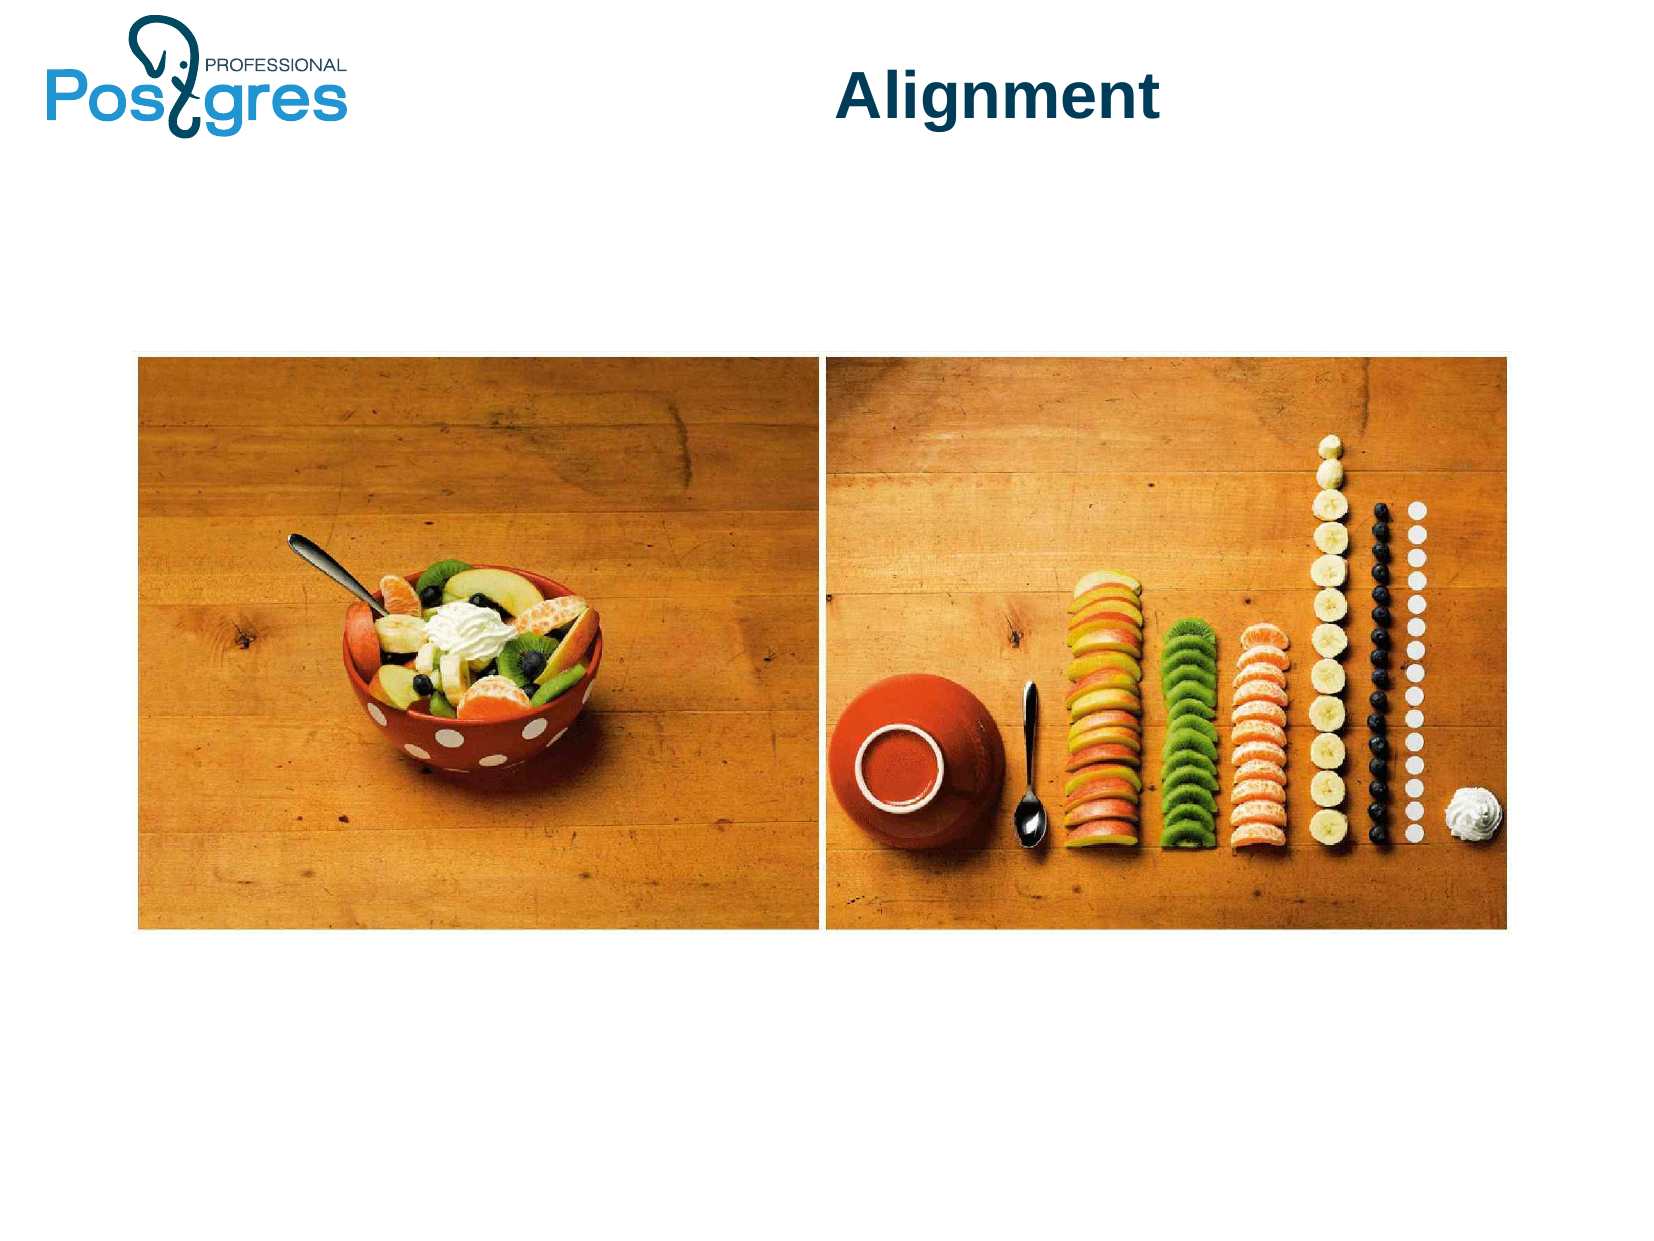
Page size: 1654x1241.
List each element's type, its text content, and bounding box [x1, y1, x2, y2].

picture [131, 351, 1512, 934]
title Alignment [389, 49, 1607, 142]
